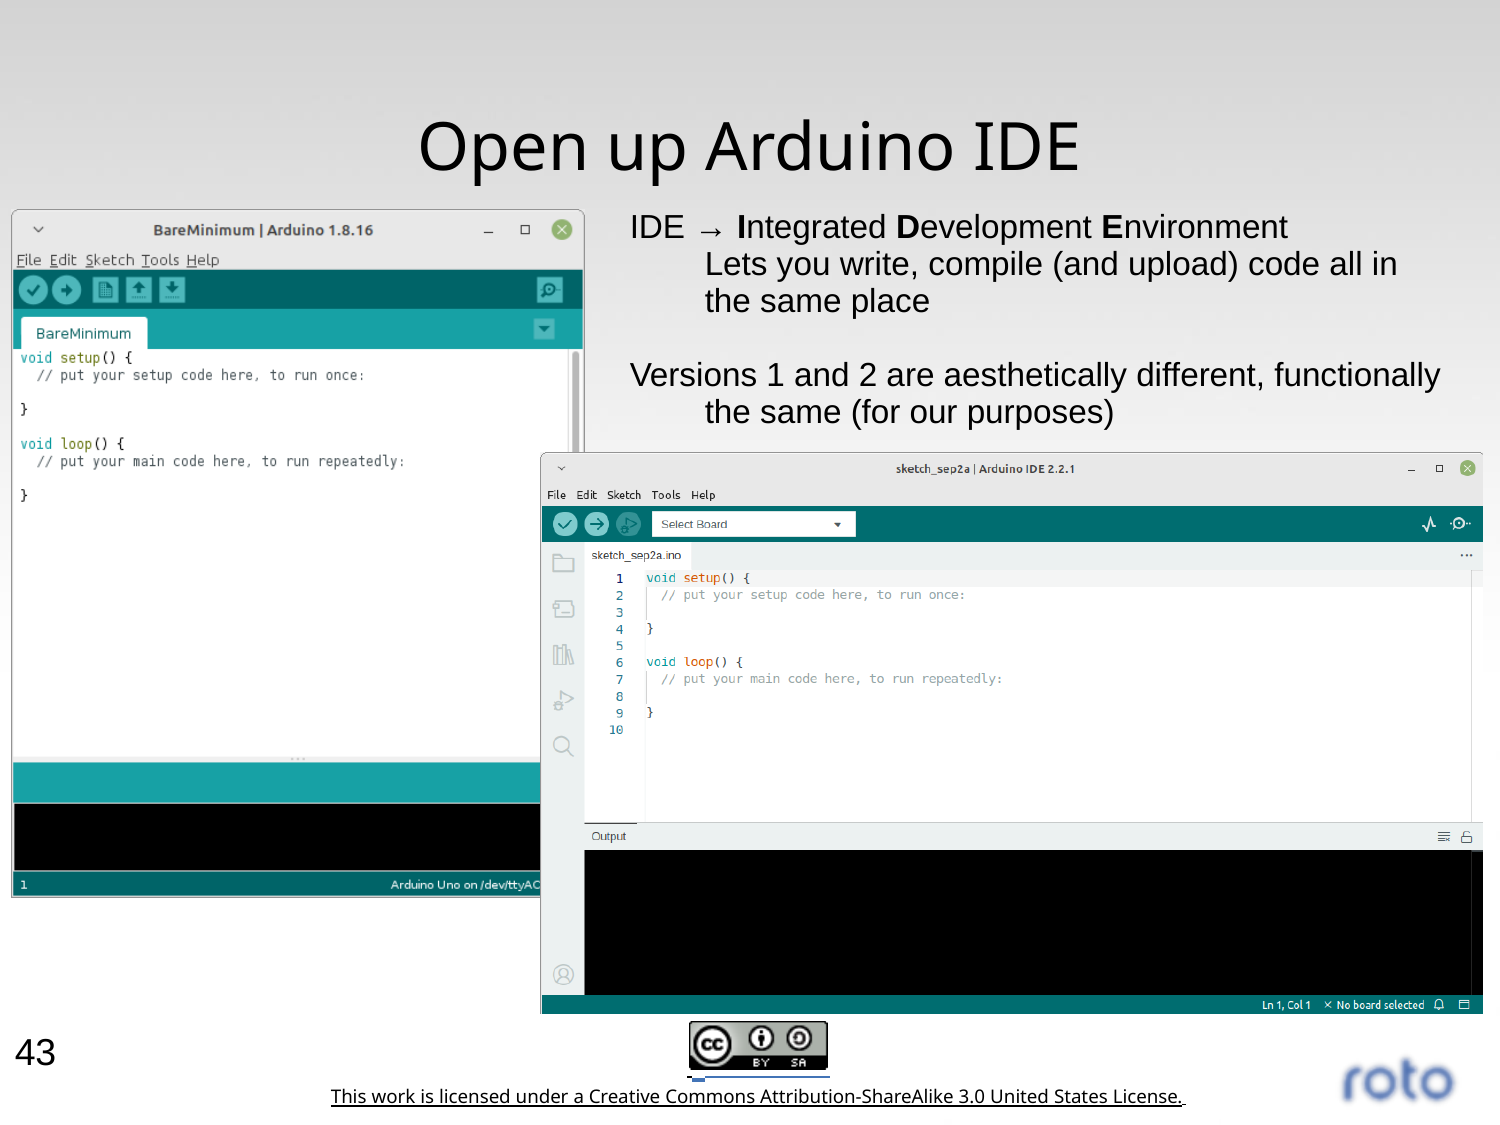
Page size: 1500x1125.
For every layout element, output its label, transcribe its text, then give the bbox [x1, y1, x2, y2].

text_box IDE → Integrated Development Environment Lets you write, compile (and upload) code all in the same place Versions 1 and 2 are aesthetically different, functionally the same (for our purposes) [615, 201, 1471, 518]
picture [0, 0, 1500, 1125]
title Open up Arduino IDE [112, 49, 1388, 238]
